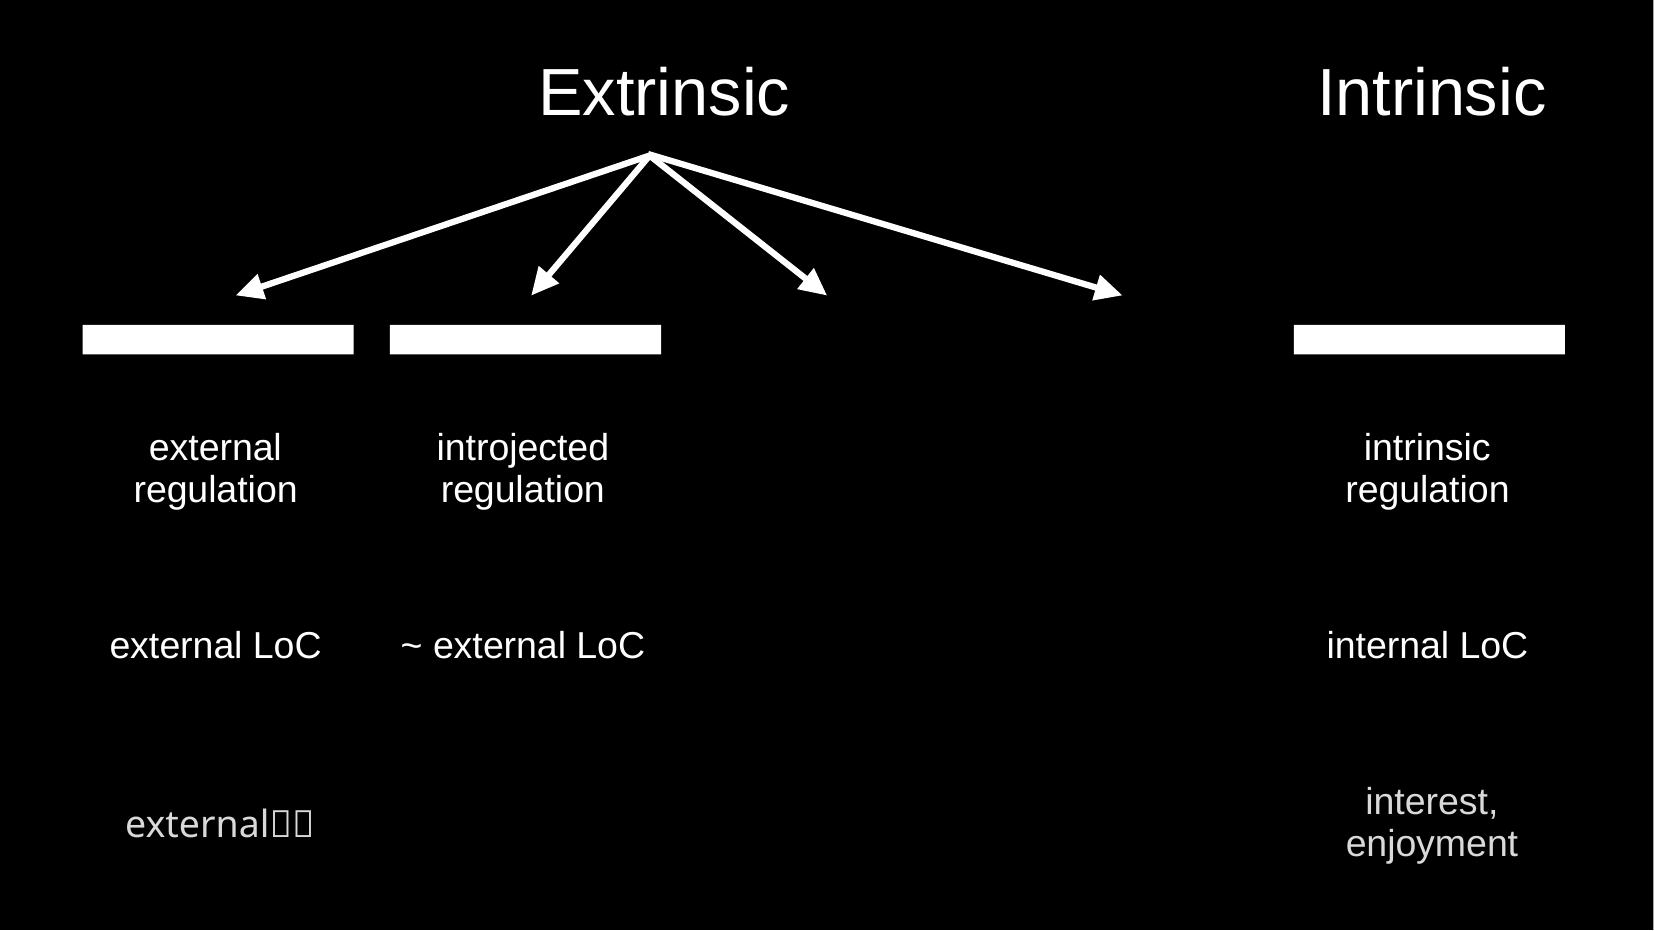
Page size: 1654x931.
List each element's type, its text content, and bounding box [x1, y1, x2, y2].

list external🥕🏒 [87, 759, 353, 886]
list internal LoC [1294, 582, 1561, 709]
list external LoC [82, 582, 349, 709]
list Extrinsic [531, 29, 798, 156]
list interest, enjoyment [1299, 759, 1565, 886]
text_box [1293, 324, 1565, 355]
list introjected regulation [390, 405, 656, 532]
list ~ external LoC [390, 582, 656, 709]
list Intrinsic [1299, 29, 1565, 156]
list external regulation [82, 405, 349, 532]
text_box [389, 324, 662, 355]
list intrinsic regulation [1294, 405, 1561, 532]
text_box [82, 324, 354, 355]
